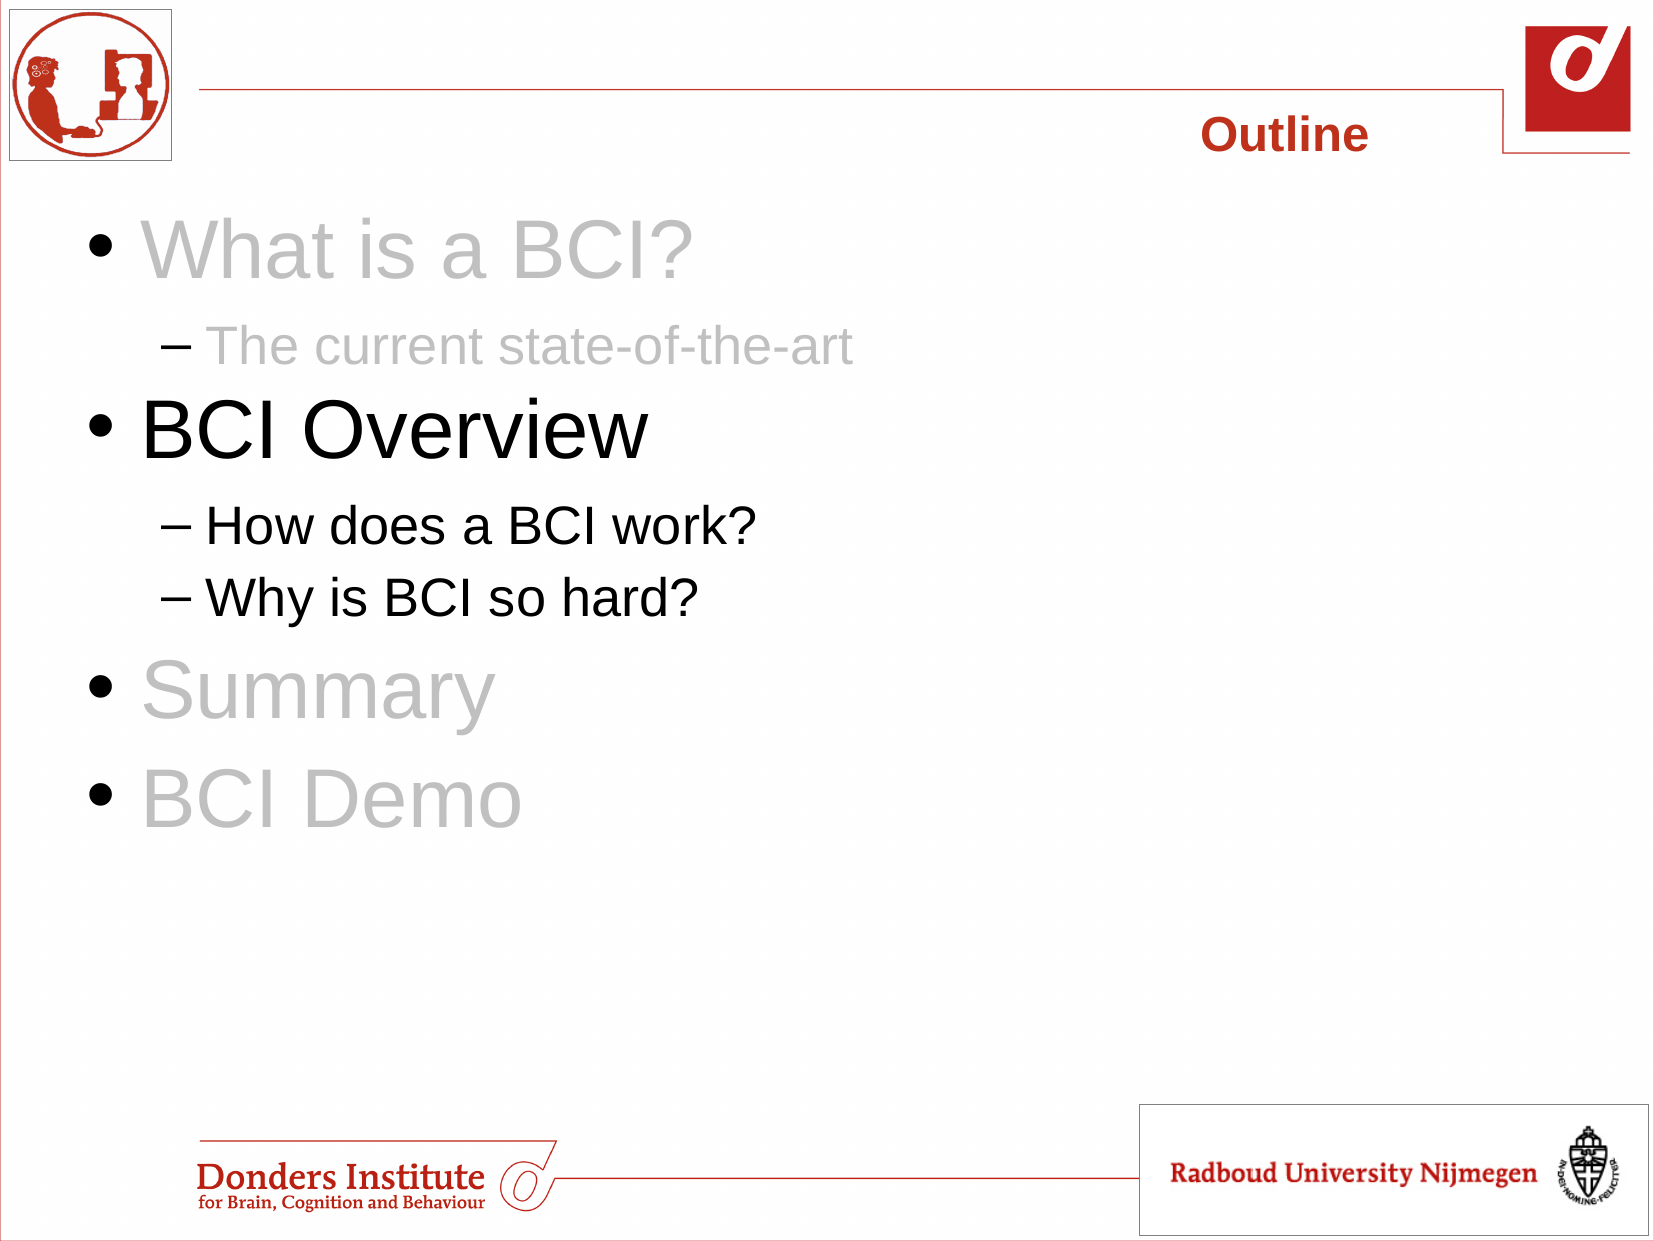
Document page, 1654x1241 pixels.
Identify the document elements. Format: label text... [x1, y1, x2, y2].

title Outline [1200, 63, 1571, 195]
picture [0, 0, 1654, 1241]
list What is a BCI? The current state-of-the-art BCI Overview How does a BCI work? Why is BCI so hard? Summary BCI Demo [86, 195, 1575, 1159]
